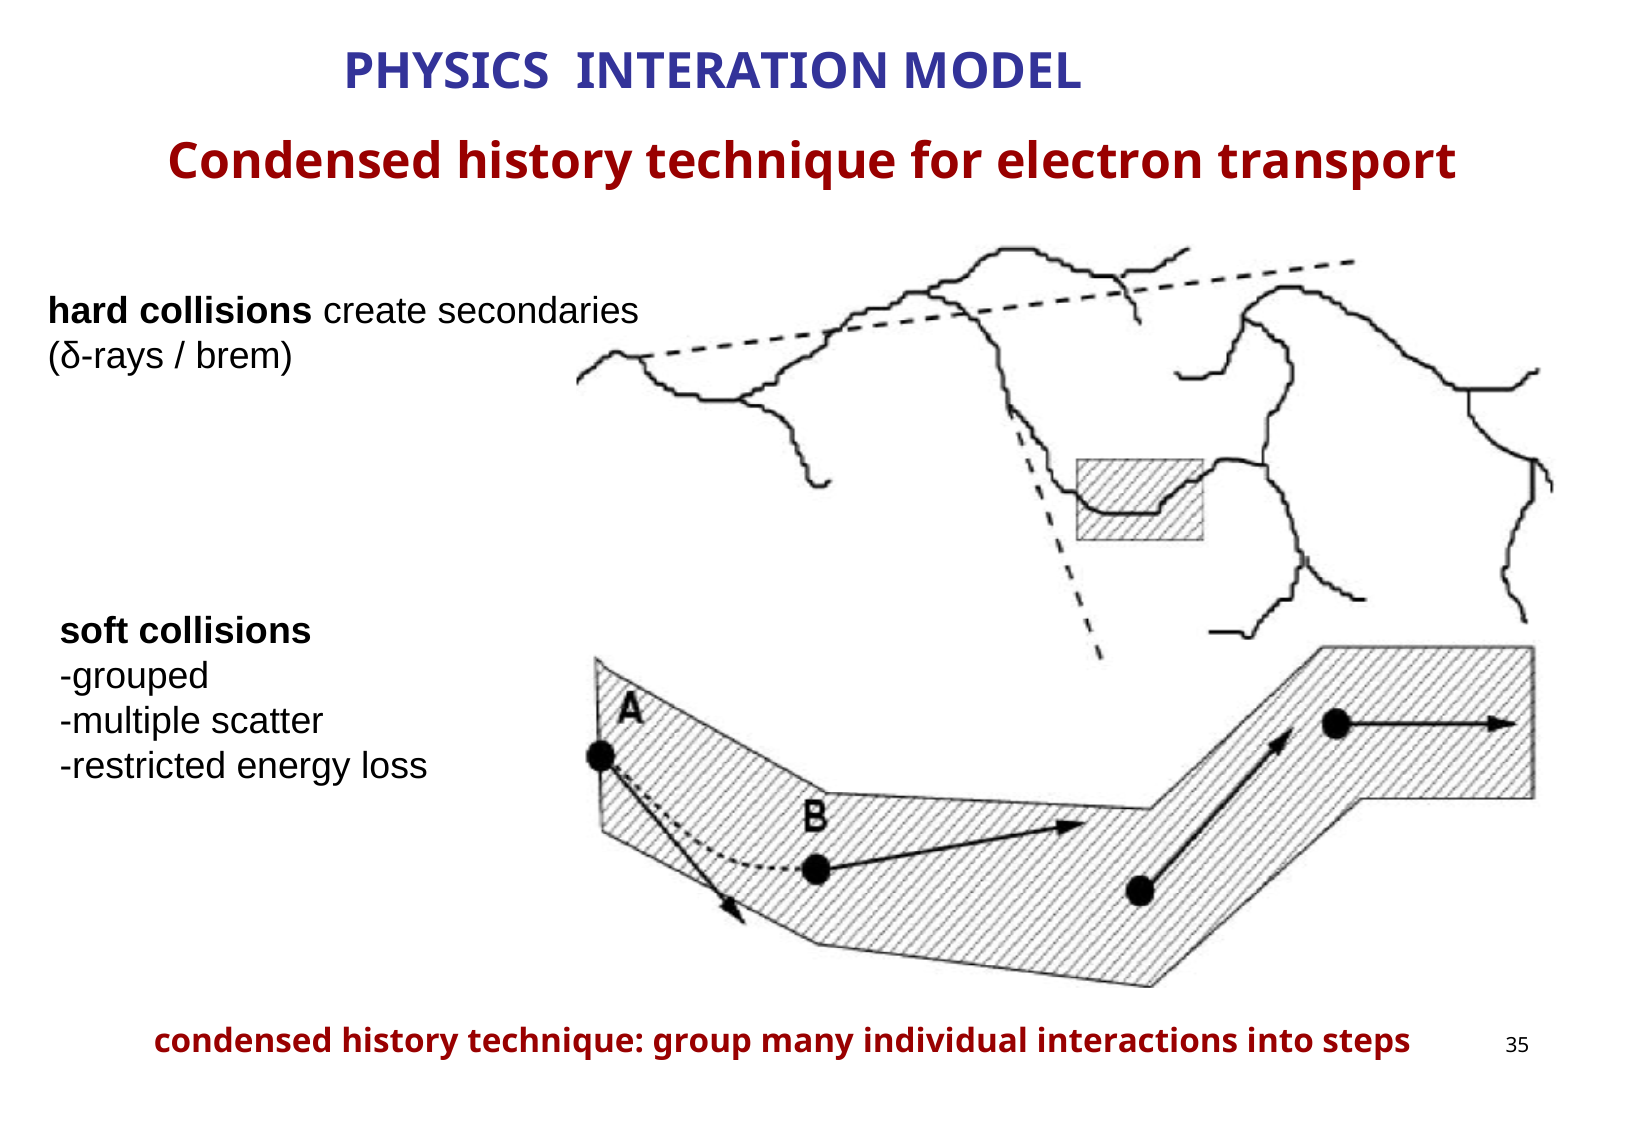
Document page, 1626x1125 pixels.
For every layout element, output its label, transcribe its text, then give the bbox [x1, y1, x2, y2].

text_box soft collisions -grouped -multiple scatter -restricted energy loss [44, 597, 494, 794]
text_box PHYSICS INTERATION MODEL [328, 30, 1099, 107]
text_box Condensed history technique for electron transport [68, 121, 1557, 197]
text_box condensed history technique: group many individual interactions into steps [44, 1011, 1522, 1067]
picture [576, 243, 1557, 988]
text_box hard collisions create secondaries (δ-rays / brem) [33, 278, 695, 385]
